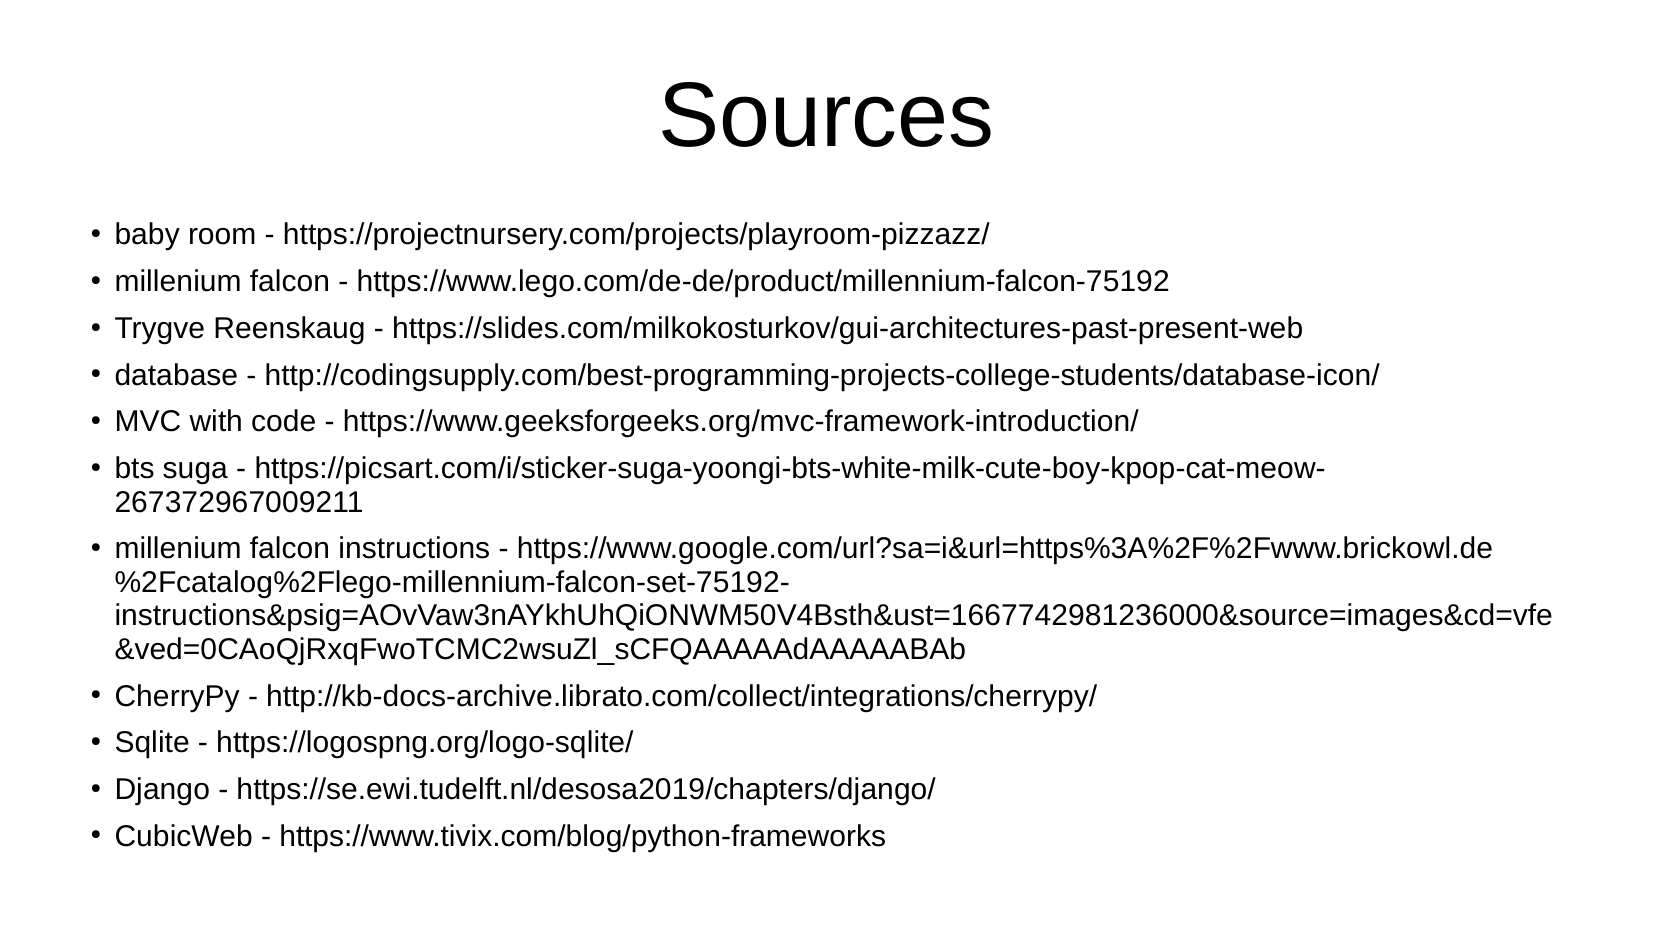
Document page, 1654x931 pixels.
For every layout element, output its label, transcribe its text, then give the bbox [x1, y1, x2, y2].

list baby room - https://projectnursery.com/projects/playroom-pizzazz/ millenium falcon - https://www.lego.com/de-de/product/millennium-falcon-75192 Trygve Reenskaug - https://slides.com/milkokosturkov/gui-architectures-past-present-web database - http://codingsupply.com/best-programming-projects-college-students/database-icon/ MVC with code - https://www.geeksforgeeks.org/mvc-framework-introduction/ bts suga - https://picsart.com/i/sticker-suga-yoongi-bts-white-milk-cute-boy-kpop-cat-meow-267372967009211 millenium falcon instructions - https://www.google.com/url?sa=i&url=https%3A%2F%2Fwww.brickowl.de%2Fcatalog%2Flego-millennium-falcon-set-75192-instructions&psig=AOvVaw3nAYkhUhQiONWM50V4Bsth&ust=1667742981236000&source=images&cd=vfe&ved=0CAoQjRxqFwoTCMC2wsuZl_sCFQAAAAAdAAAAABAb CherryPy - http://kb-docs-archive.librato.com/collect/integrations/cherrypy/ Sqlite - https://logospng.org/logo-sqlite/ Django - https://se.ewi.tudelft.nl/desosa2019/chapters/django/ CubicWeb - https://www.tivix.com/blog/python-frameworks [82, 217, 1571, 857]
title Sources [82, 37, 1571, 193]
